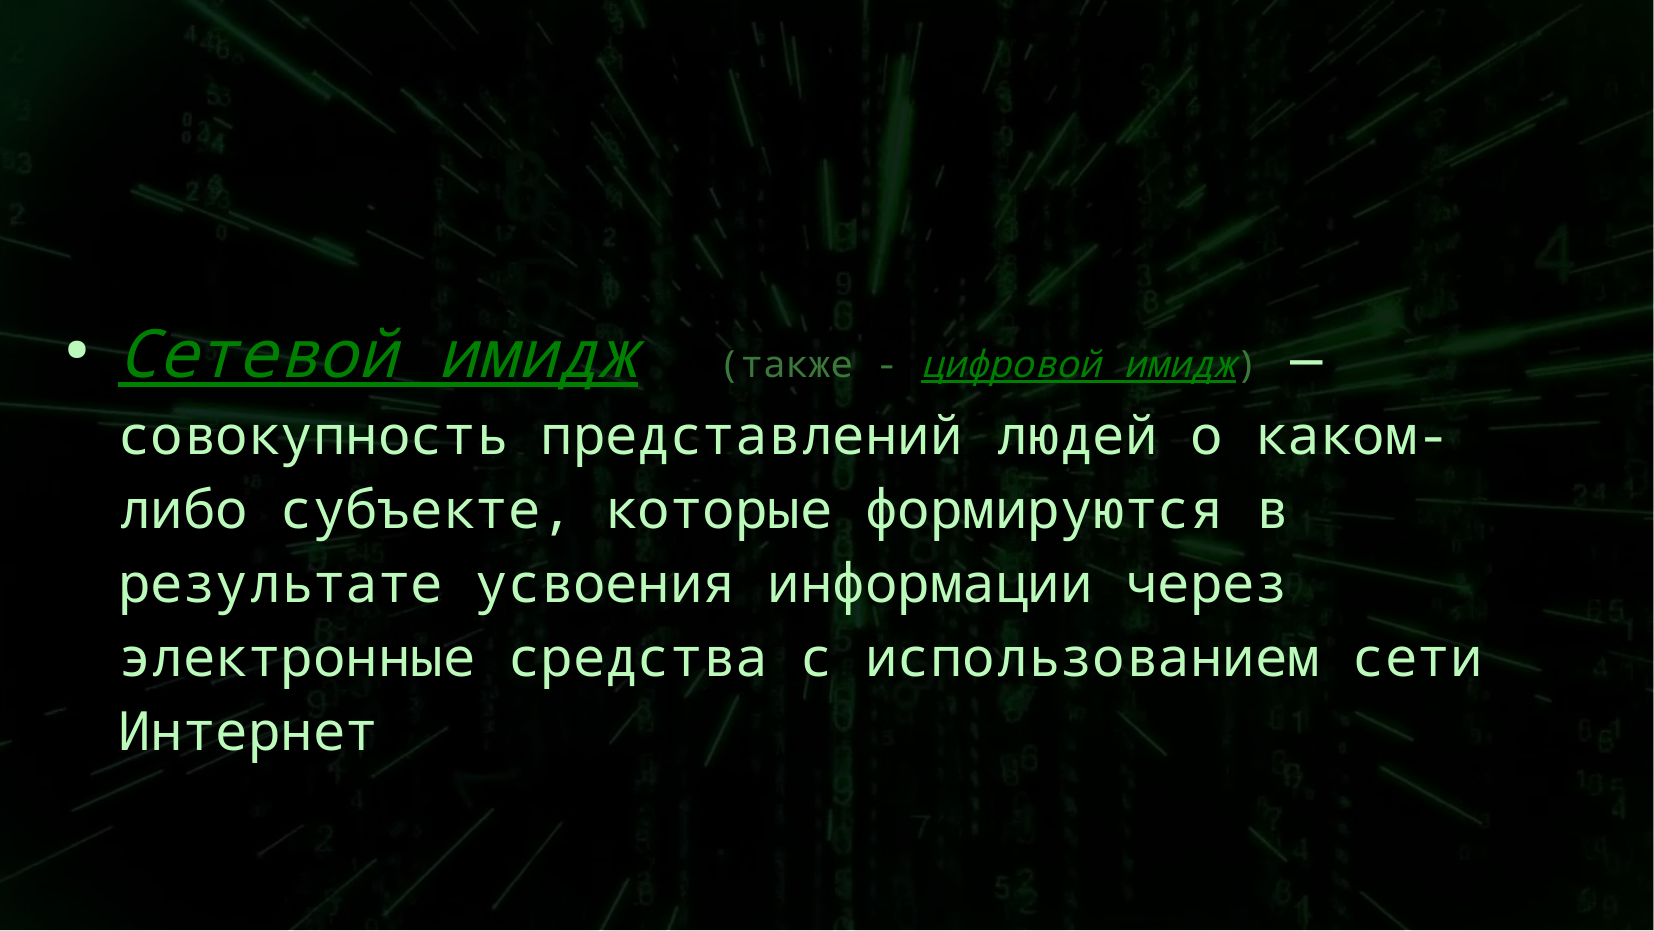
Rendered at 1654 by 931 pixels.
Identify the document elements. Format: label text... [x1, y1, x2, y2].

list Сетевой имидж (также - цифровой имидж) — совокупность представлений людей о каком-либо субъекте, которые формируются в результате усвоения информации через электронные средства с использованием сети Интернет [47, 305, 1536, 768]
picture [0, 0, 1654, 931]
